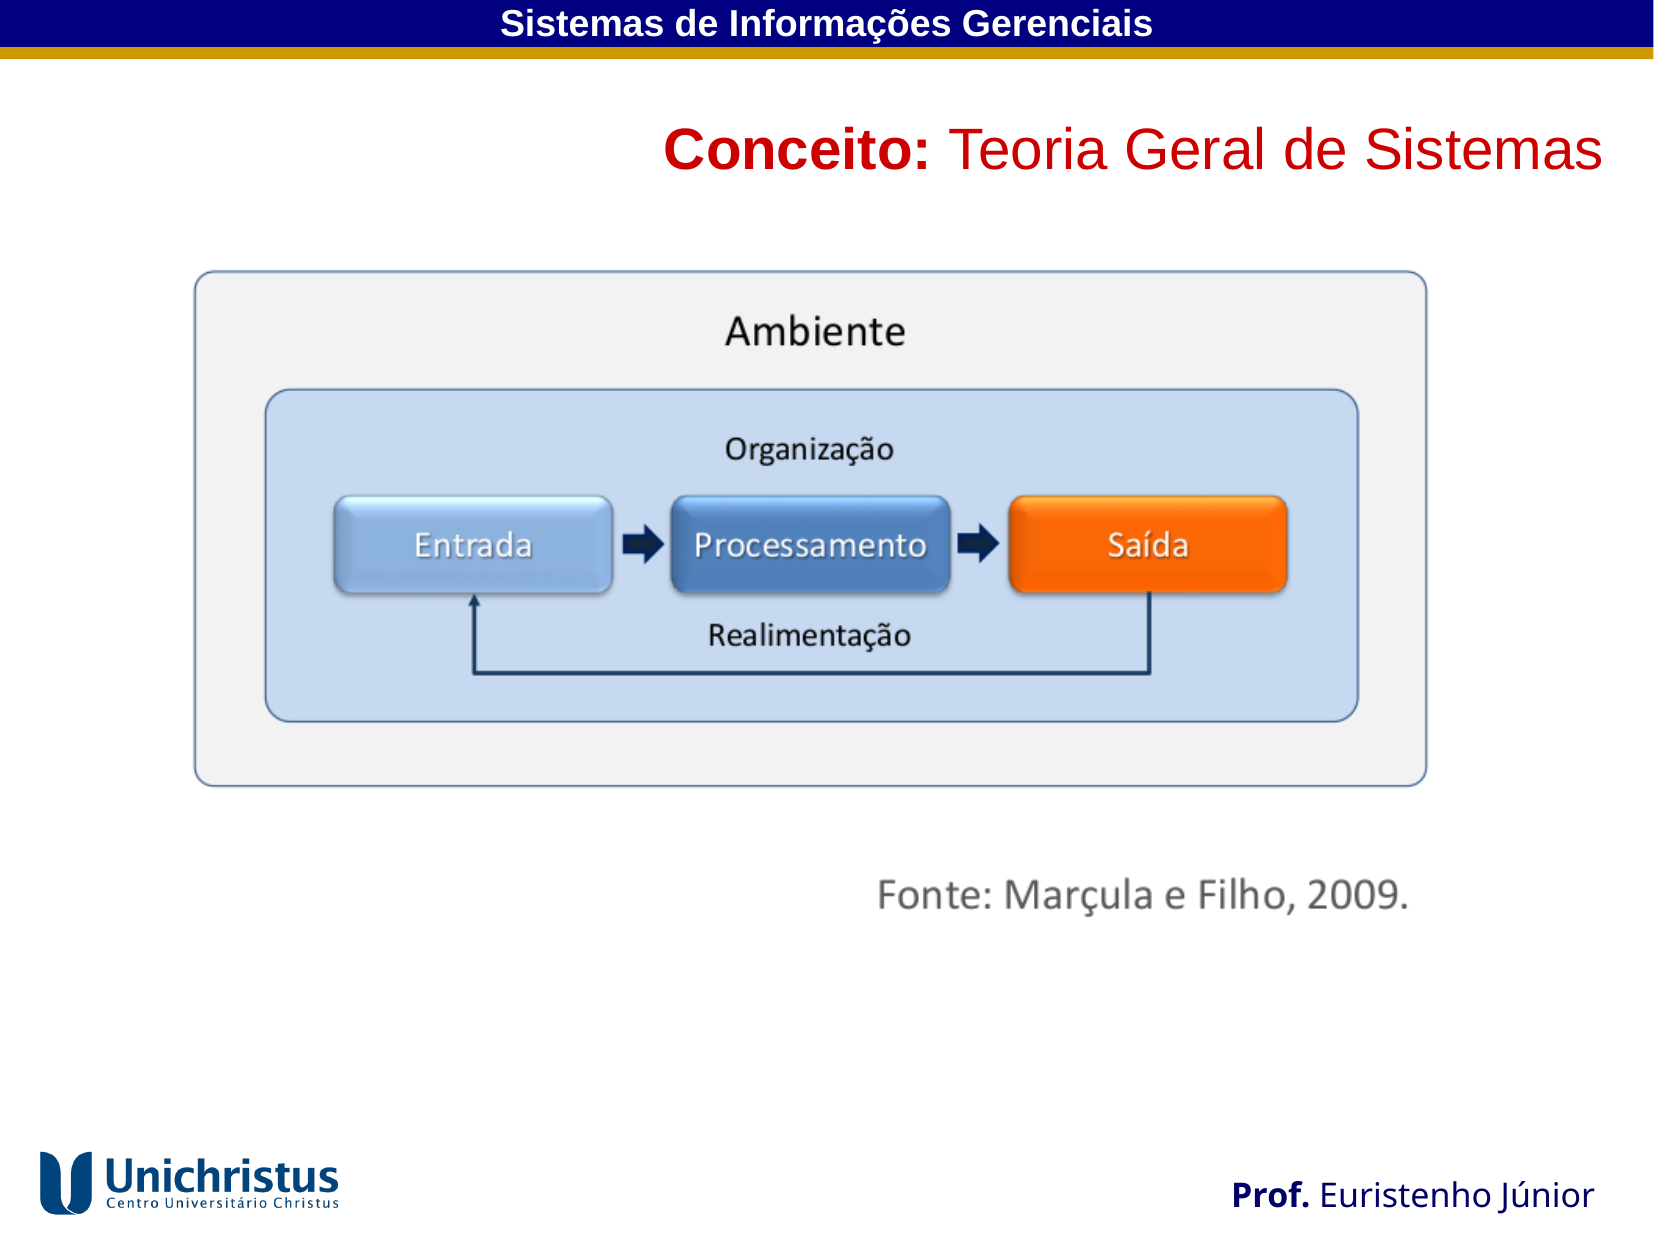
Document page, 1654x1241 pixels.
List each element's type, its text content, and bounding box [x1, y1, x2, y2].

picture [173, 236, 1441, 934]
text_box Prof. Euristenho Júnior [1216, 1163, 1654, 1224]
text_box [0, 47, 1654, 60]
picture [35, 1148, 343, 1217]
text_box Conceito: Teoria Geral de Sistemas [649, 109, 1654, 189]
text_box Sistemas de Informações Gerenciais [0, 0, 1654, 47]
